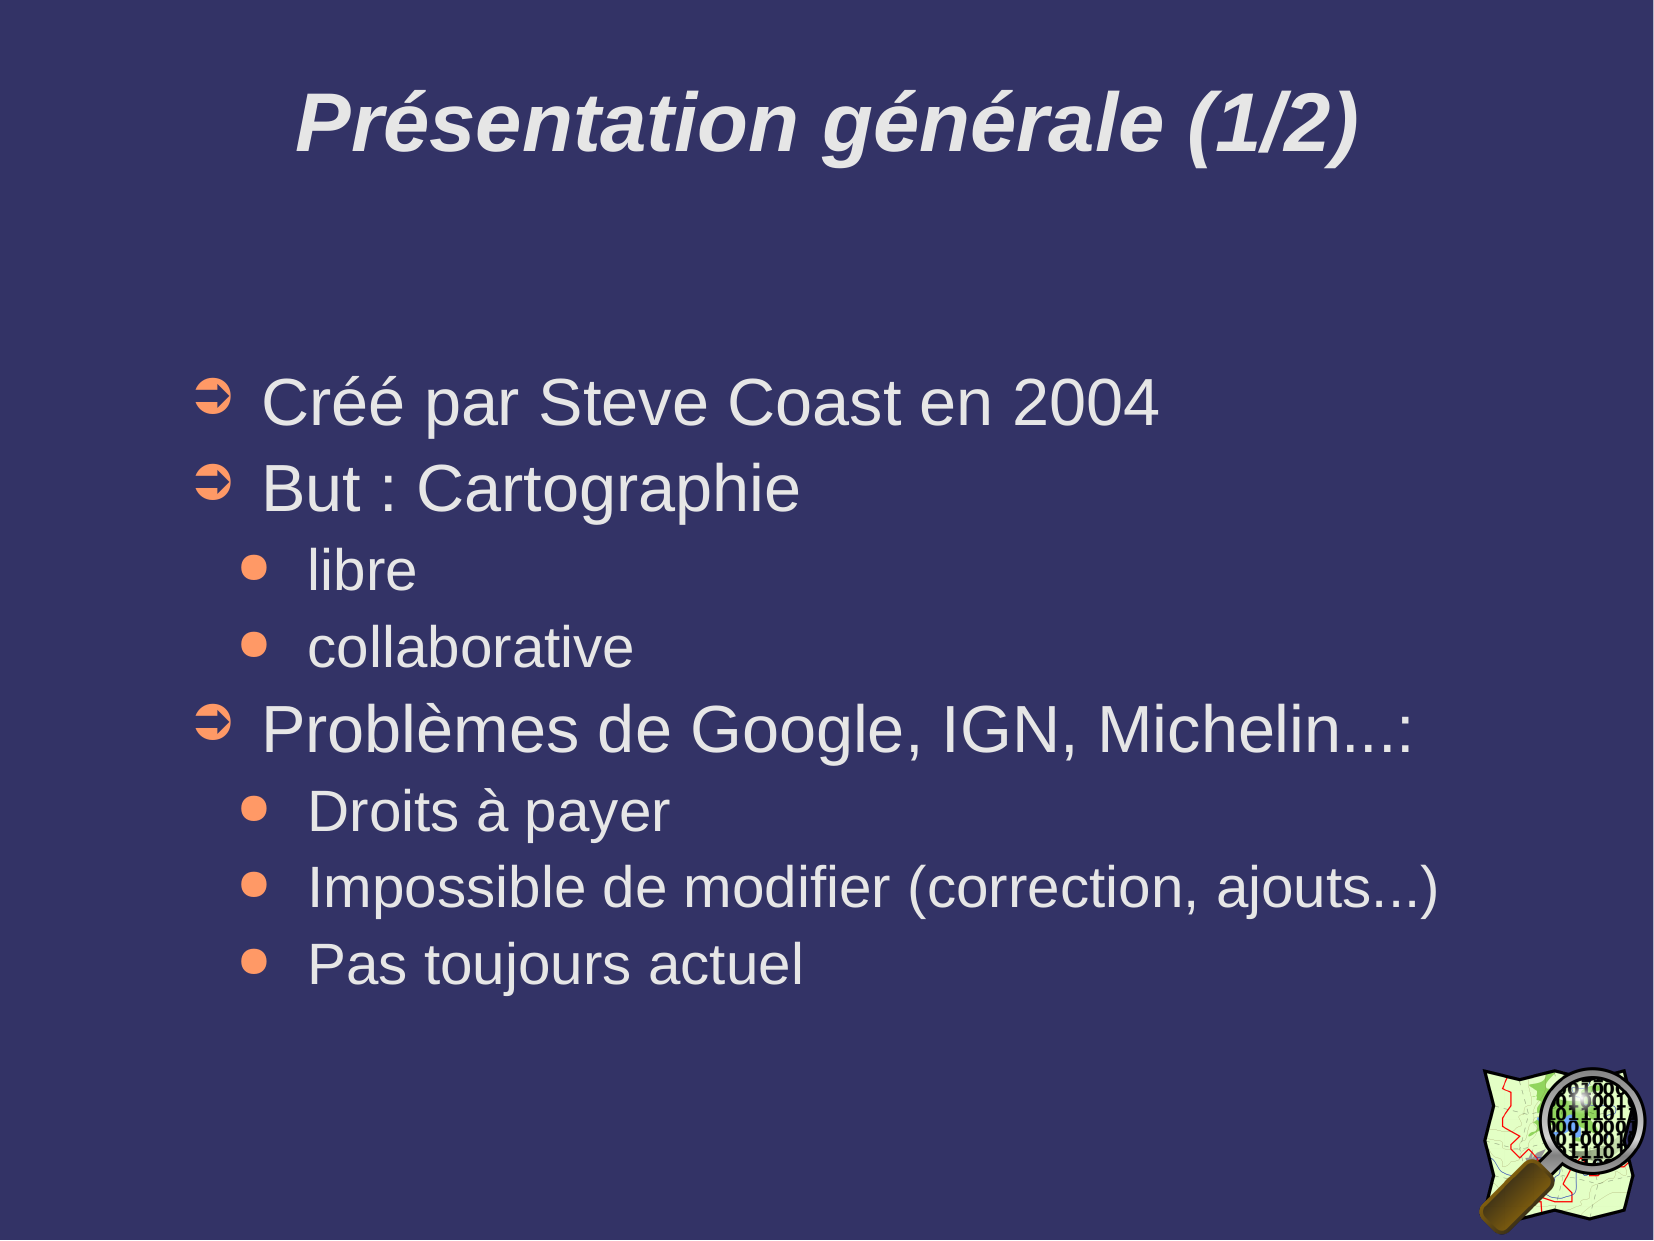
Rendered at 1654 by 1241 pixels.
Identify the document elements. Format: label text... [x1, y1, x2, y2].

picture [1476, 1062, 1650, 1236]
title Présentation générale (1/2) [121, 19, 1534, 227]
list Créé par Steve Coast en 2004 But : Cartographie libre collaborative Problèmes de Google, IGN, Michelin...: Droits à payer Impossible de modifier (correction, ajouts...) Pas toujours actuel [178, 364, 1570, 1147]
